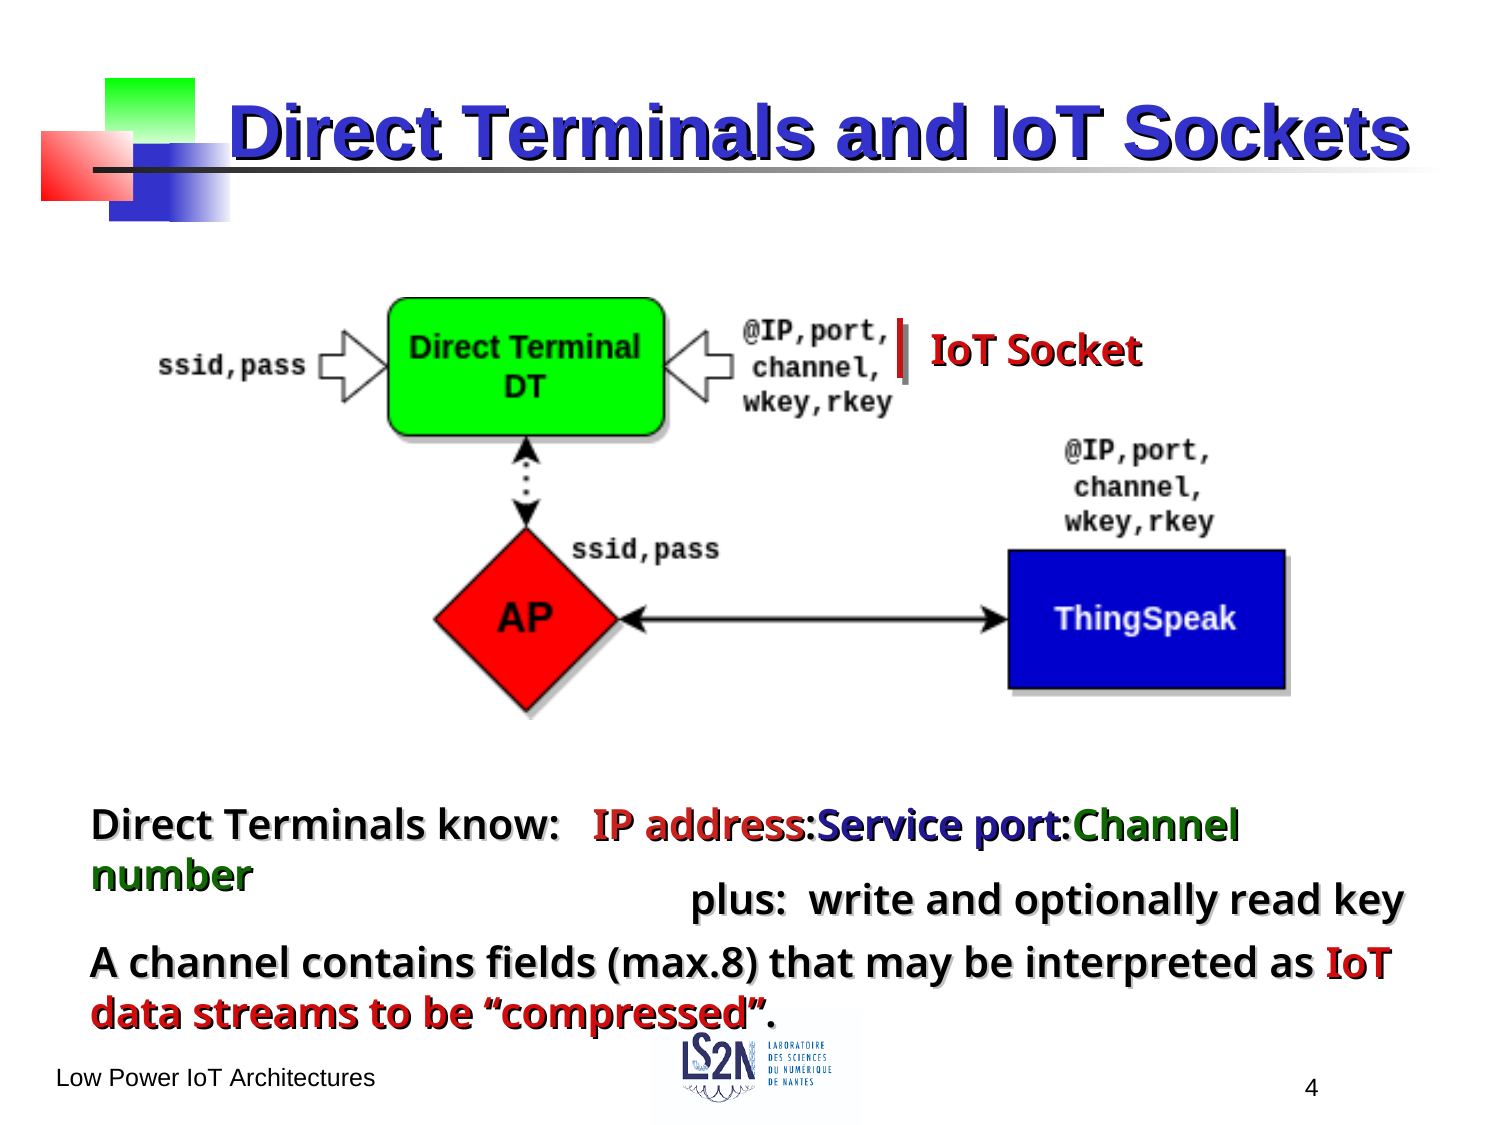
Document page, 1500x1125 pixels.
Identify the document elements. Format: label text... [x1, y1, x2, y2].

picture [158, 297, 1291, 721]
text_box plus: write and optionally read key [675, 865, 1456, 931]
text_box A channel contains fields (max.8) that may be interpreted as IoT data streams to be “compressed”. [74, 928, 1411, 1044]
title Direct Terminals and IoT Sockets [112, 74, 1456, 180]
text_box Direct Terminals know: IP address:Service port:Channel number [75, 790, 1426, 856]
picture [651, 1044, 862, 1125]
text_box IoT Socket [915, 314, 1171, 380]
